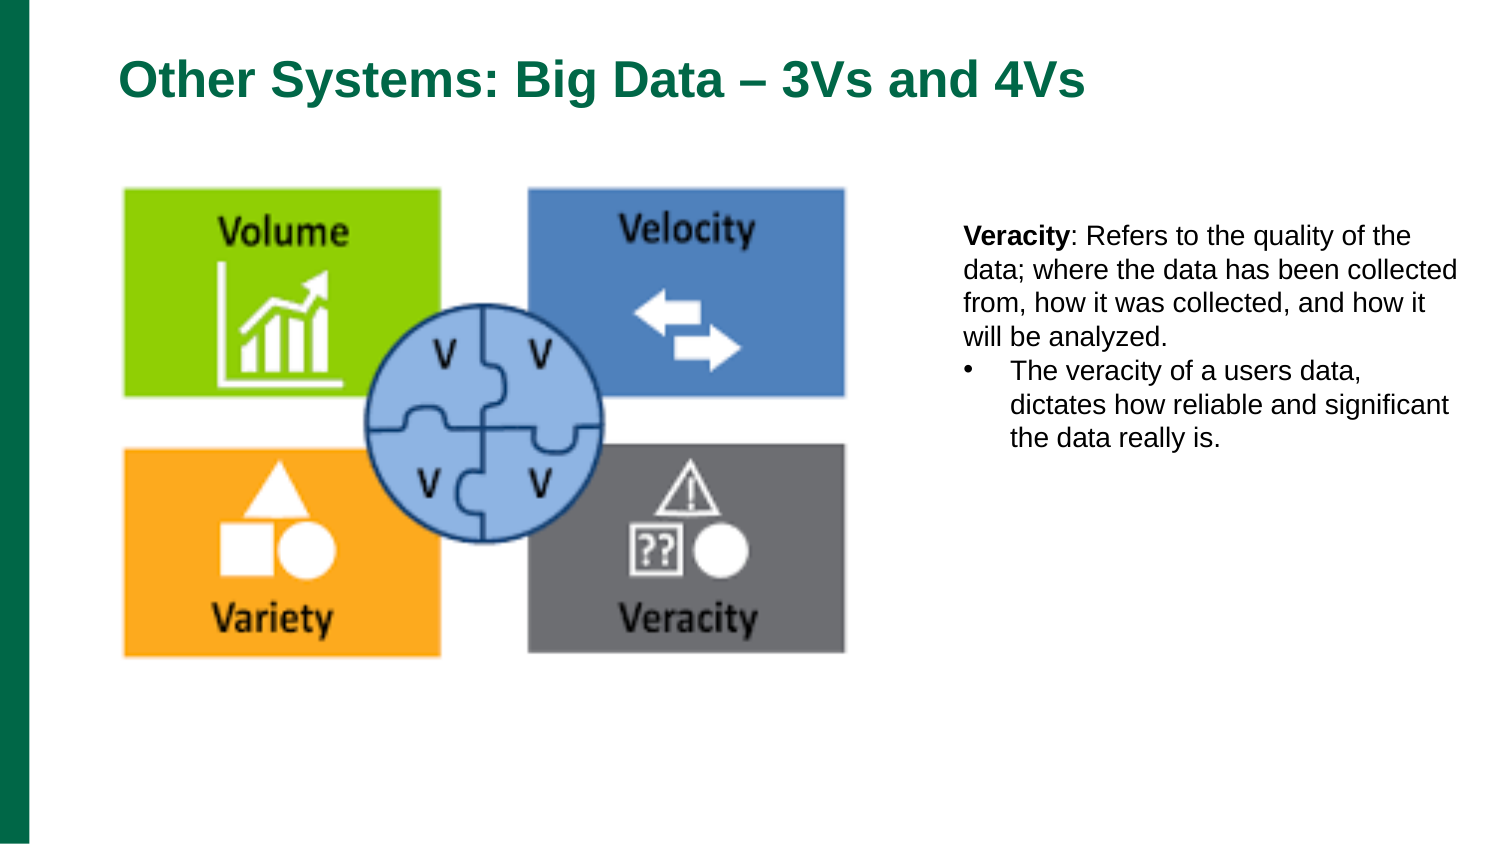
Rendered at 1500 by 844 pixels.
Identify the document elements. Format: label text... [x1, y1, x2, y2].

title Other Systems: Big Data – 3Vs and 4Vs [103, 44, 1397, 116]
picture [72, 143, 902, 684]
text_box Veracity: Refers to the quality of the data; where the data has been collected from, how it was collected, and how it will be analyzed. The veracity of a users data, dictates how reliable and significant the data really is. [948, 210, 1476, 461]
